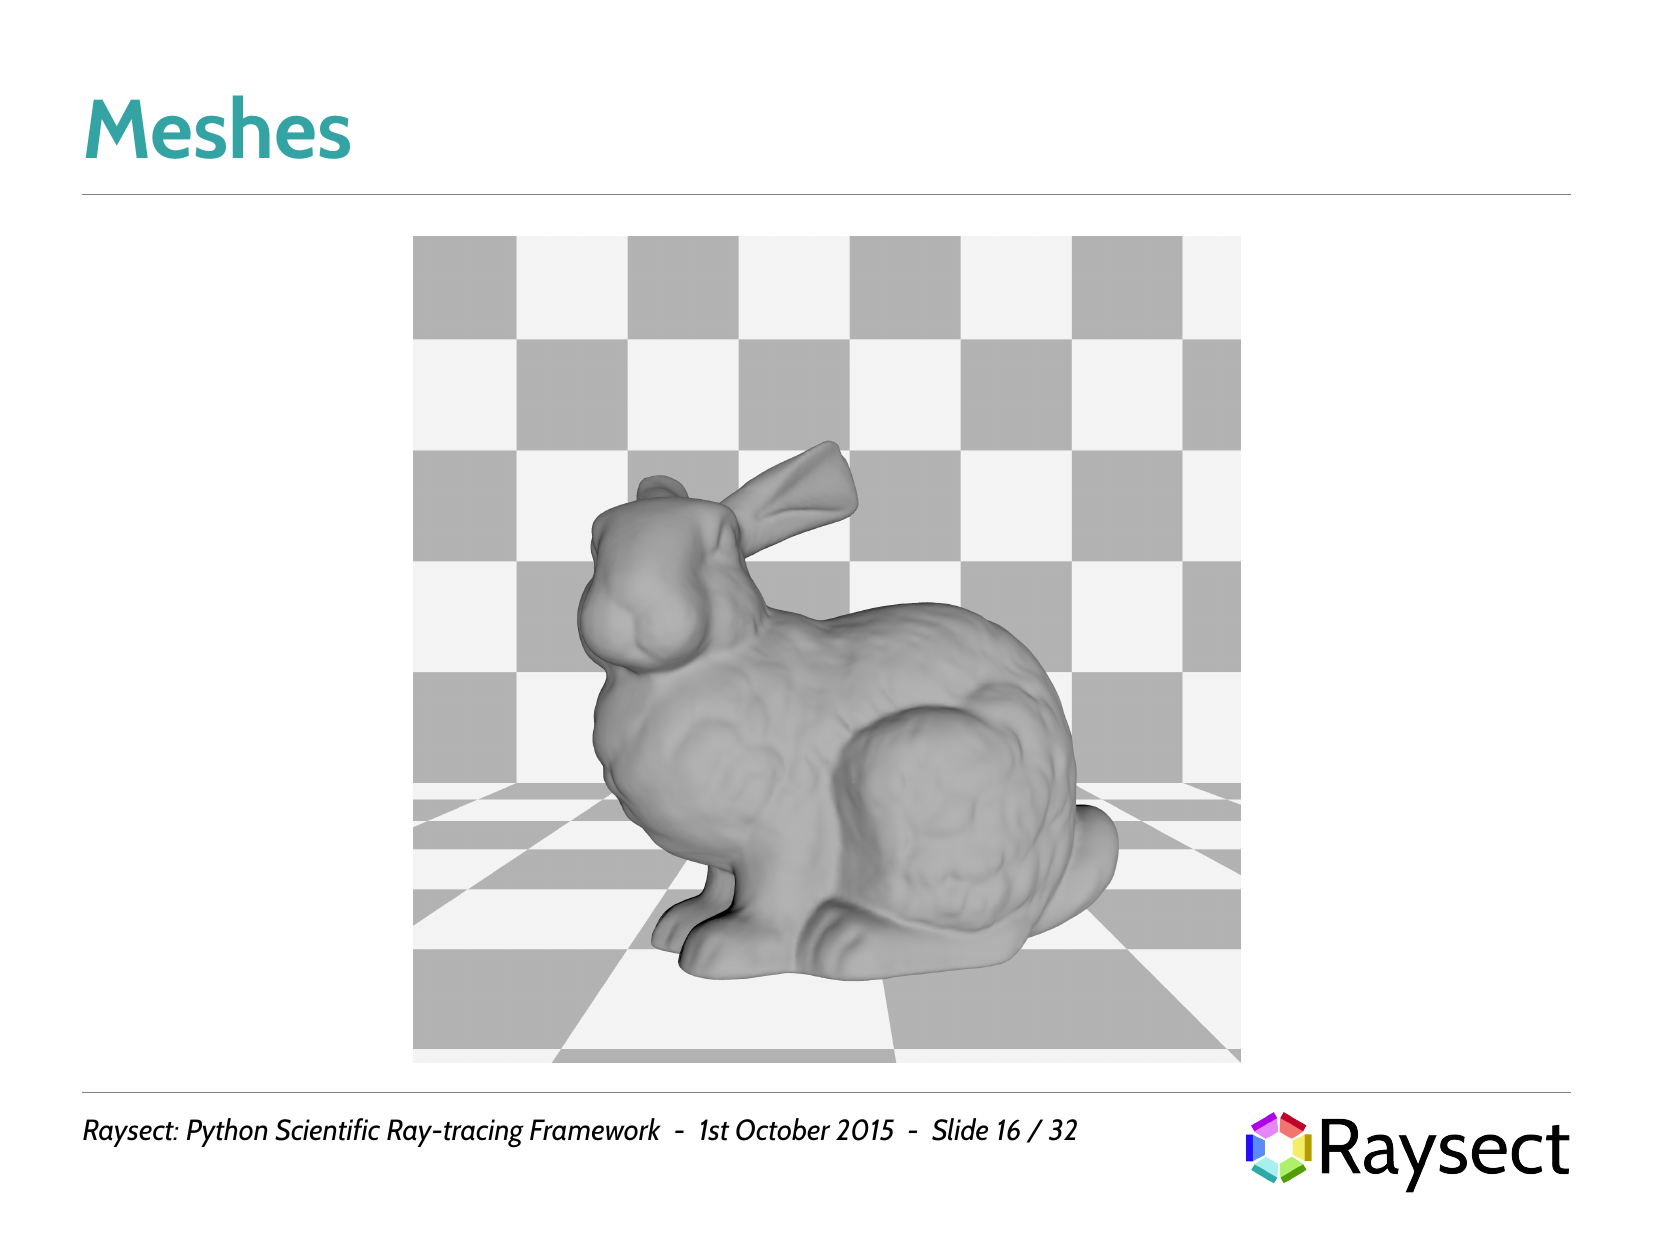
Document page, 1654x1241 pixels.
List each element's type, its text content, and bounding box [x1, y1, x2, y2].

title Meshes [82, 70, 1571, 187]
picture [1242, 1108, 1573, 1196]
picture [413, 236, 1241, 1063]
